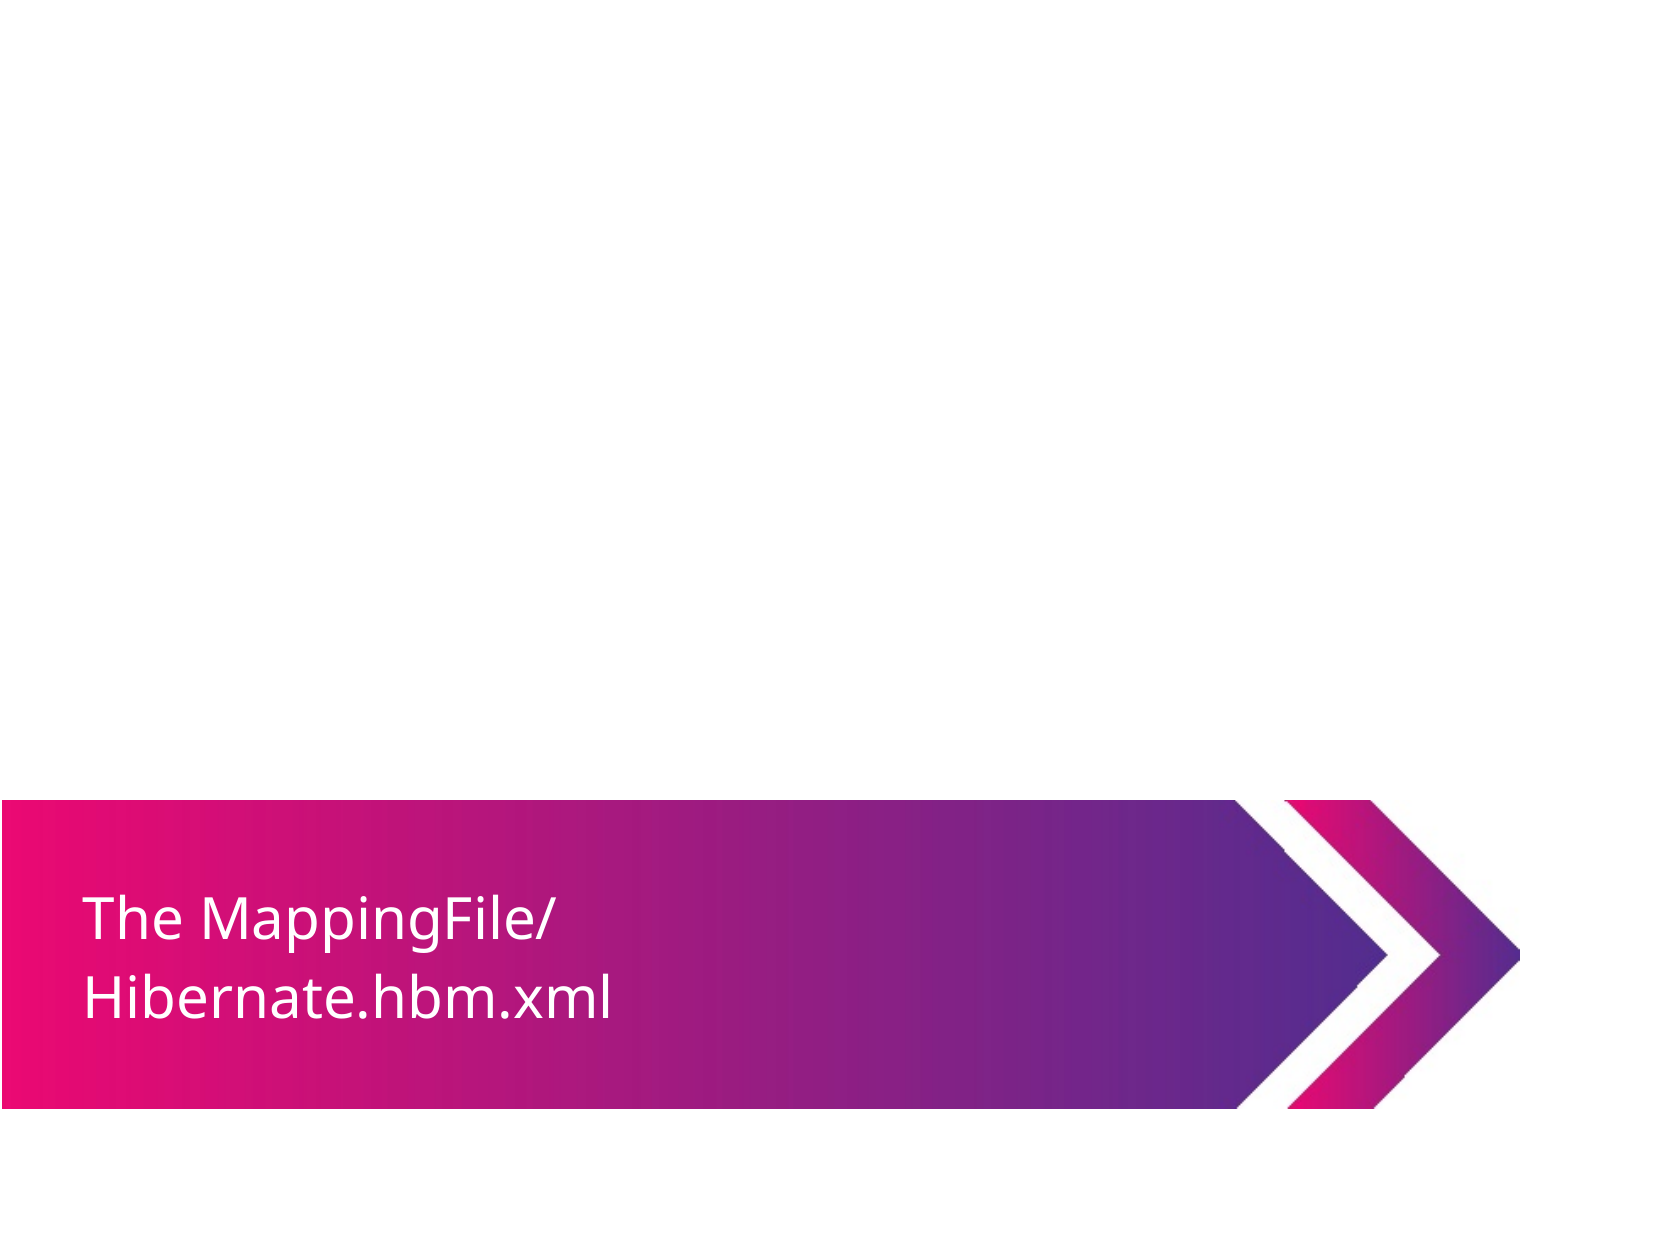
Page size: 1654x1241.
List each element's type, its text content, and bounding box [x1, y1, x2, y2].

title The MappingFile/ Hibernate.hbm.xml [82, 852, 1396, 1060]
picture [2, 800, 1520, 1109]
